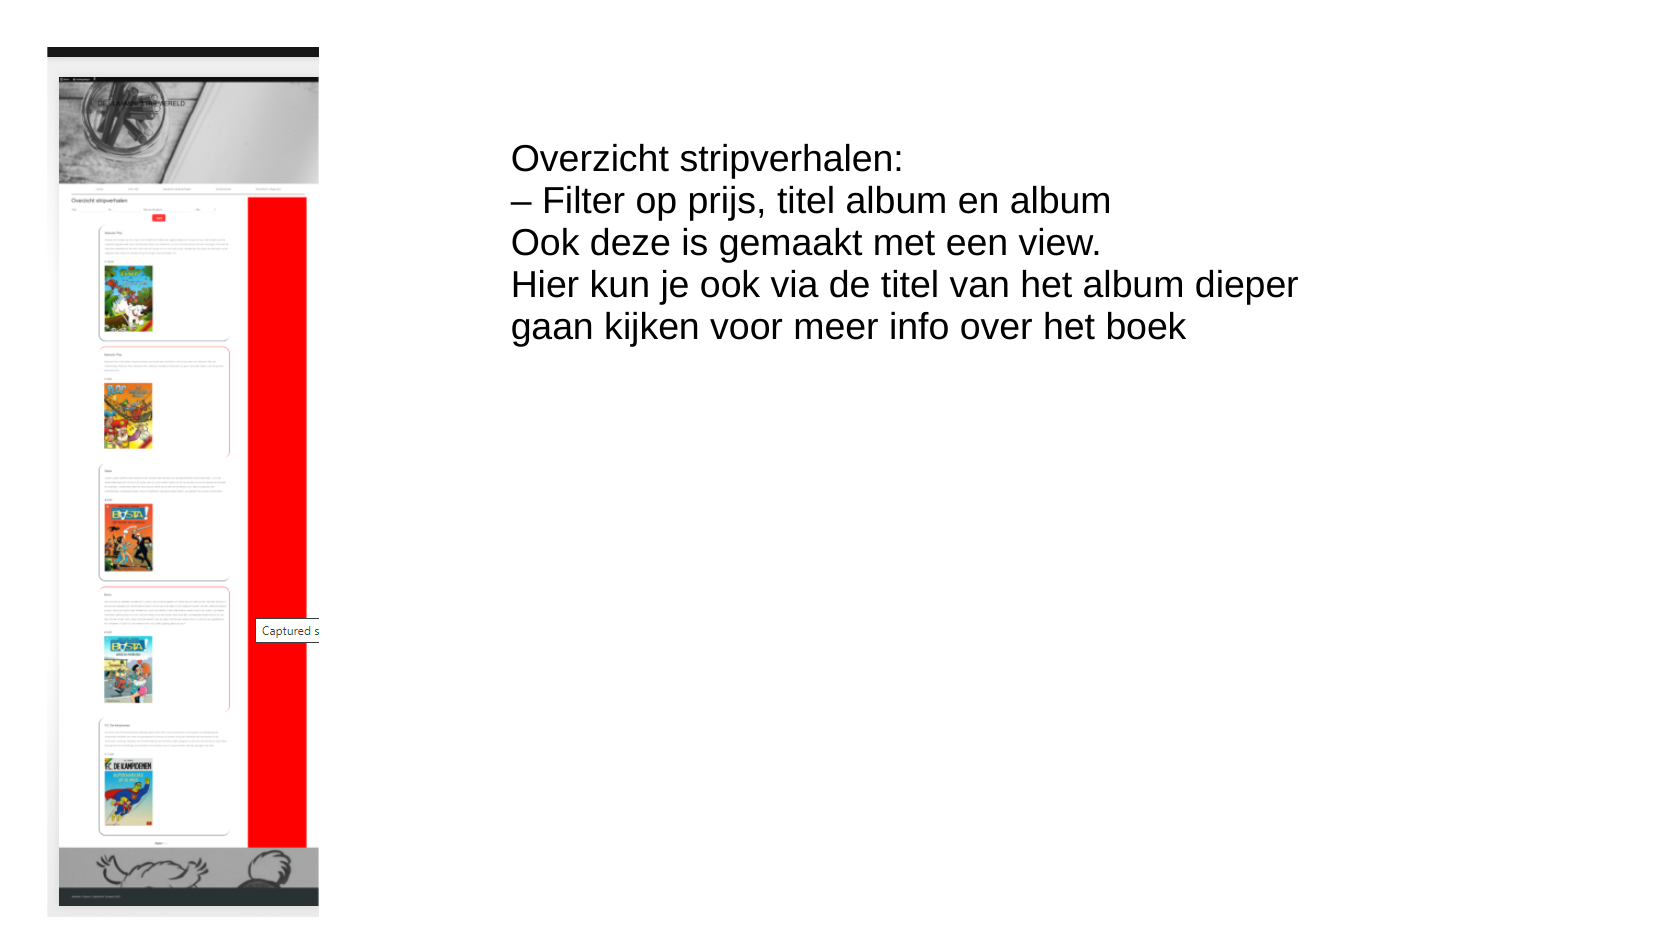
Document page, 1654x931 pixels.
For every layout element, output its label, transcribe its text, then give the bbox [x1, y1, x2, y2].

text_box Overzicht stripverhalen: – Filter op prijs, titel album en album Ook deze is gemaakt met een view. Hier kun je ook via de titel van het album dieper gaan kijken voor meer info over het boek [496, 129, 1394, 355]
picture [47, 47, 319, 917]
